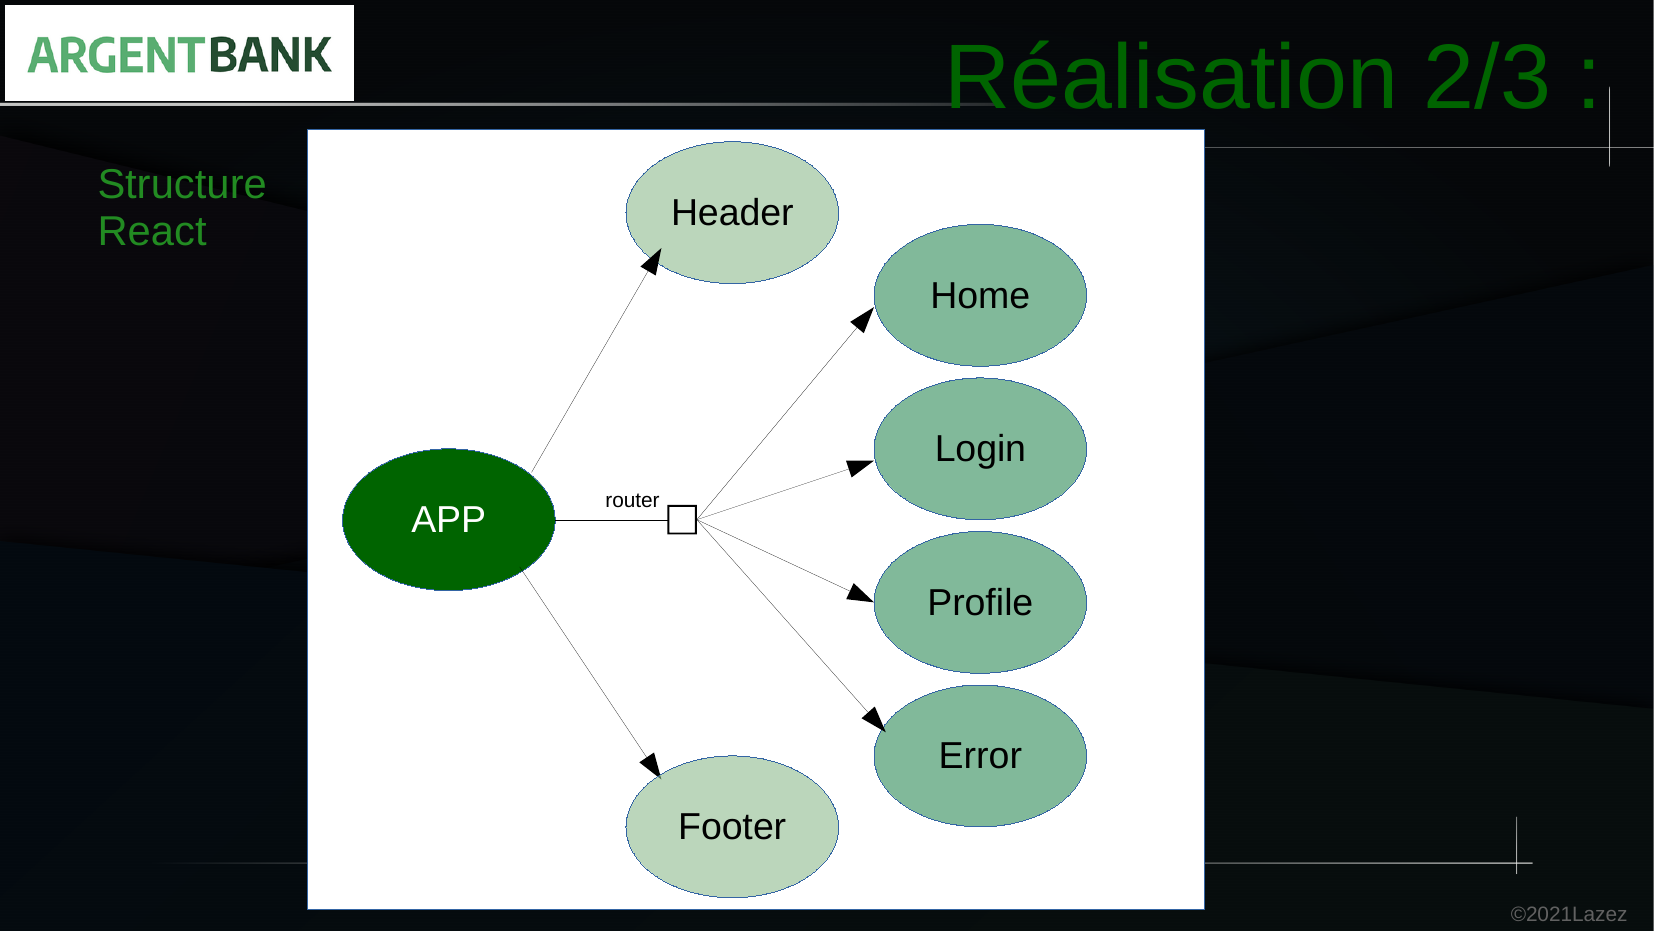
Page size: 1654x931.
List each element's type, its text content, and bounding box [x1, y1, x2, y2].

text_box Login [874, 377, 1087, 520]
text_box Footer [625, 755, 839, 898]
text_box [307, 129, 1205, 910]
text_box Header [625, 141, 839, 284]
text_box Error [874, 685, 1087, 827]
text_box Structure React [82, 153, 296, 262]
text_box Profile [874, 531, 1087, 674]
text_box Home [874, 224, 1087, 367]
picture [0, 0, 1654, 931]
title Réalisation 2/3 : [944, 23, 1607, 130]
text_box router [590, 481, 697, 520]
text_box APP [342, 448, 556, 591]
text_box ©2021Lazez [1496, 895, 1654, 931]
